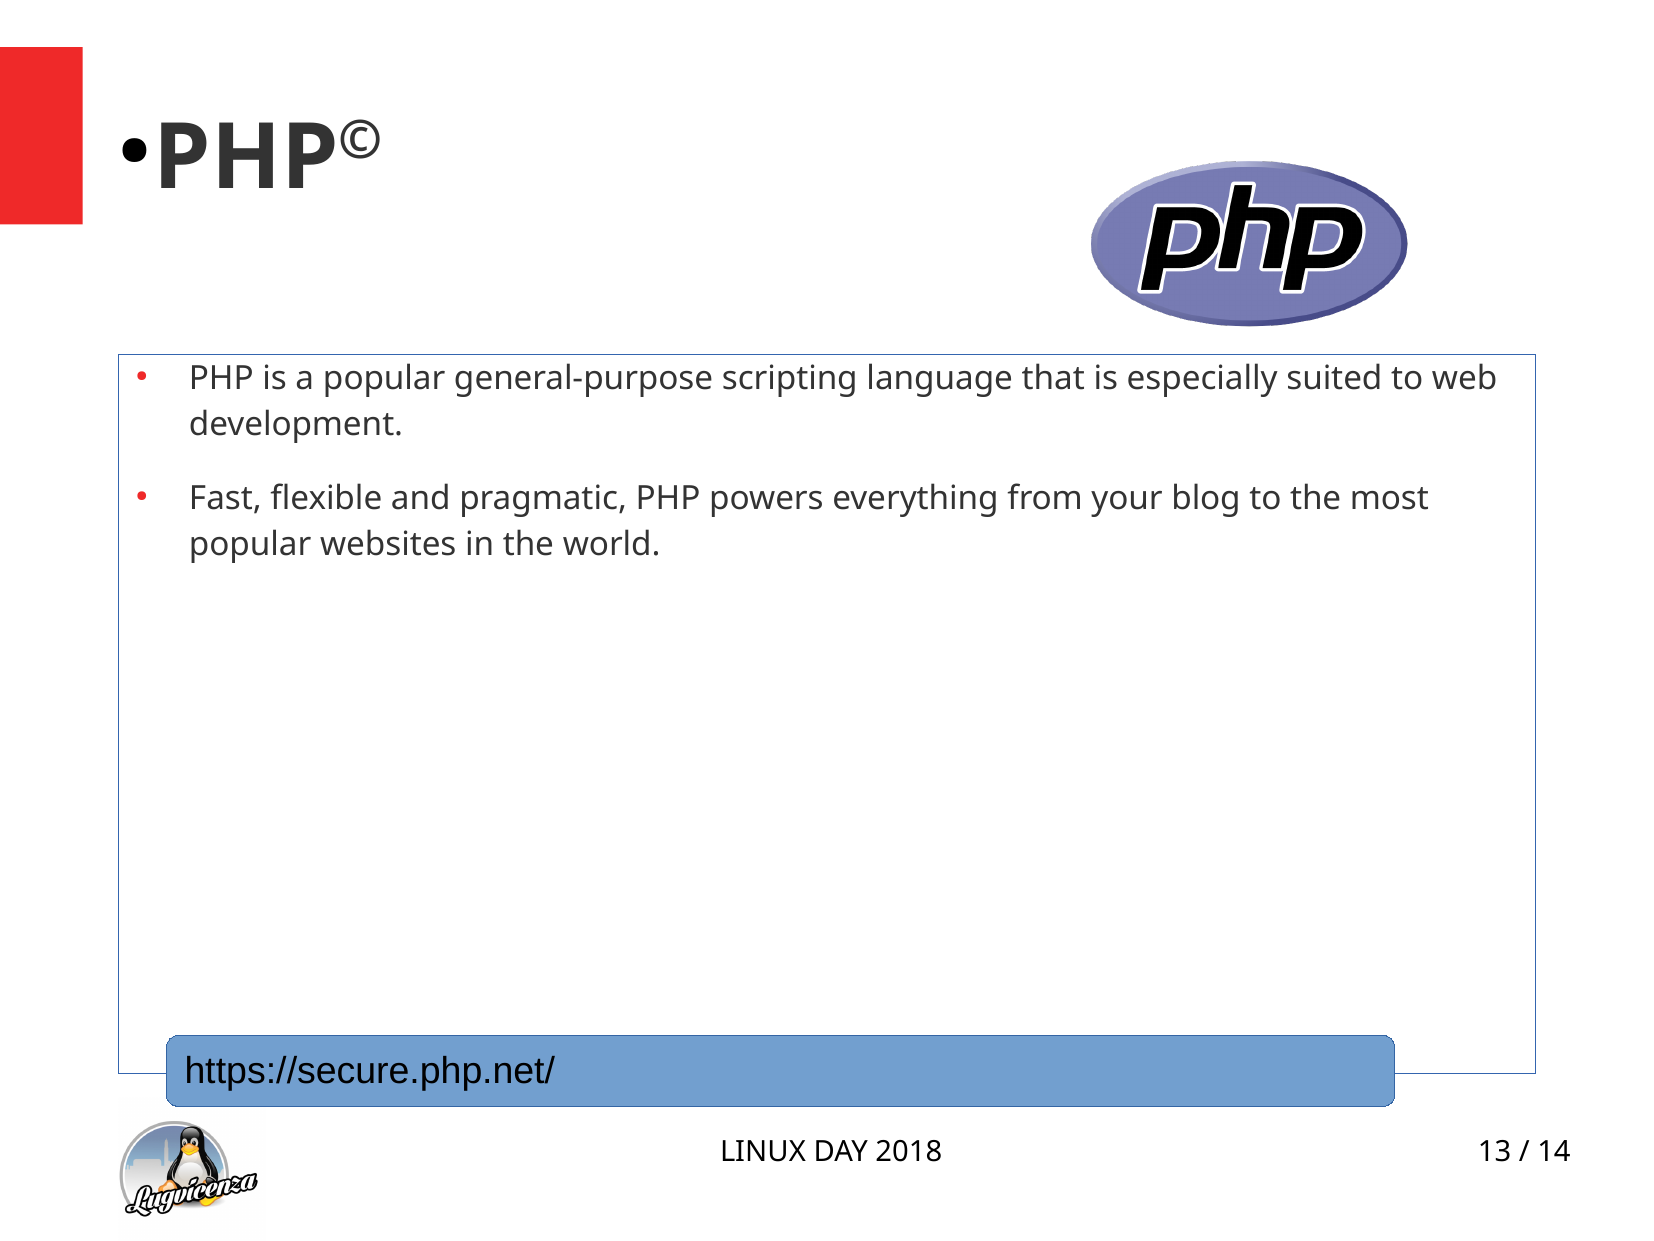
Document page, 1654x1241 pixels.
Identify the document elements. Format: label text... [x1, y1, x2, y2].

list PHP is a popular general-purpose scripting language that is especially suited to web development. Fast, flexible and pragmatic, PHP powers everything from your blog to the most popular websites in the world. [118, 354, 1536, 1074]
title PHP© [118, 49, 1571, 257]
picture [118, 1097, 266, 1241]
text_box https://secure.php.net/ [166, 1035, 1395, 1107]
picture [1086, 156, 1412, 331]
